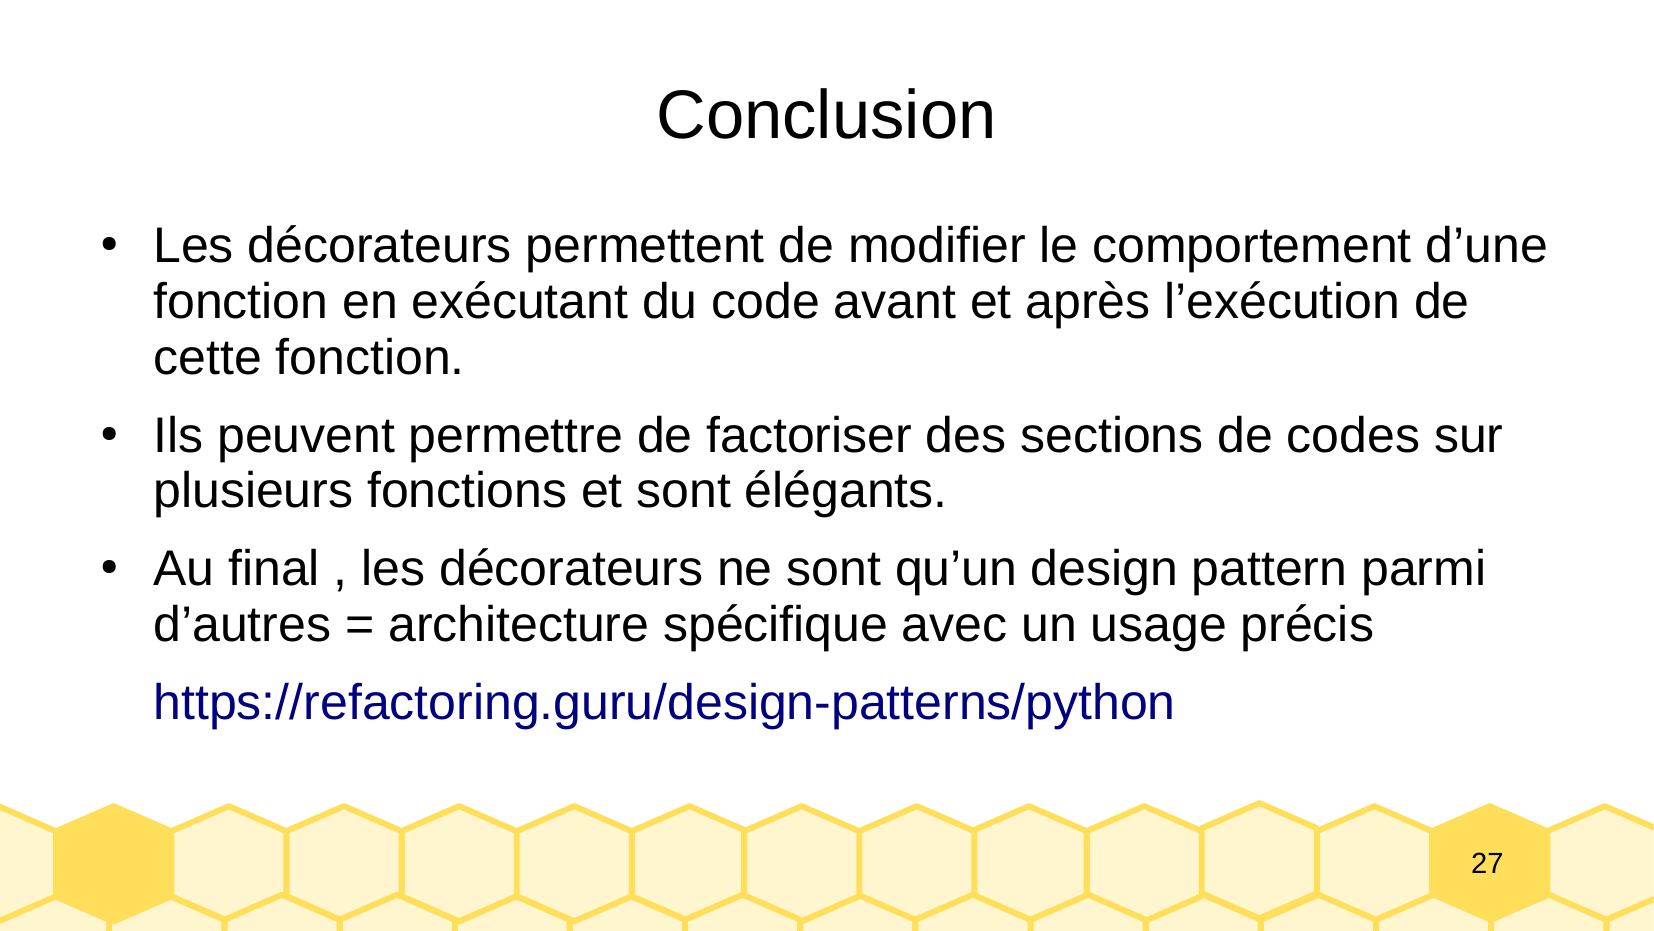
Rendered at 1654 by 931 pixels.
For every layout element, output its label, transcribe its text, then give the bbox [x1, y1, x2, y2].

title Conclusion [82, 37, 1571, 193]
list Les décorateurs permettent de modifier le comportement d’une fonction en exécutant du code avant et après l’exécution de cette fonction. Ils peuvent permettre de factoriser des sections de codes sur plusieurs fonctions et sont élégants. Au final , les décorateurs ne sont qu’un design pattern parmi d’autres = architecture spécifique avec un usage précis https://refactoring.guru/design-patterns/python [82, 217, 1571, 758]
